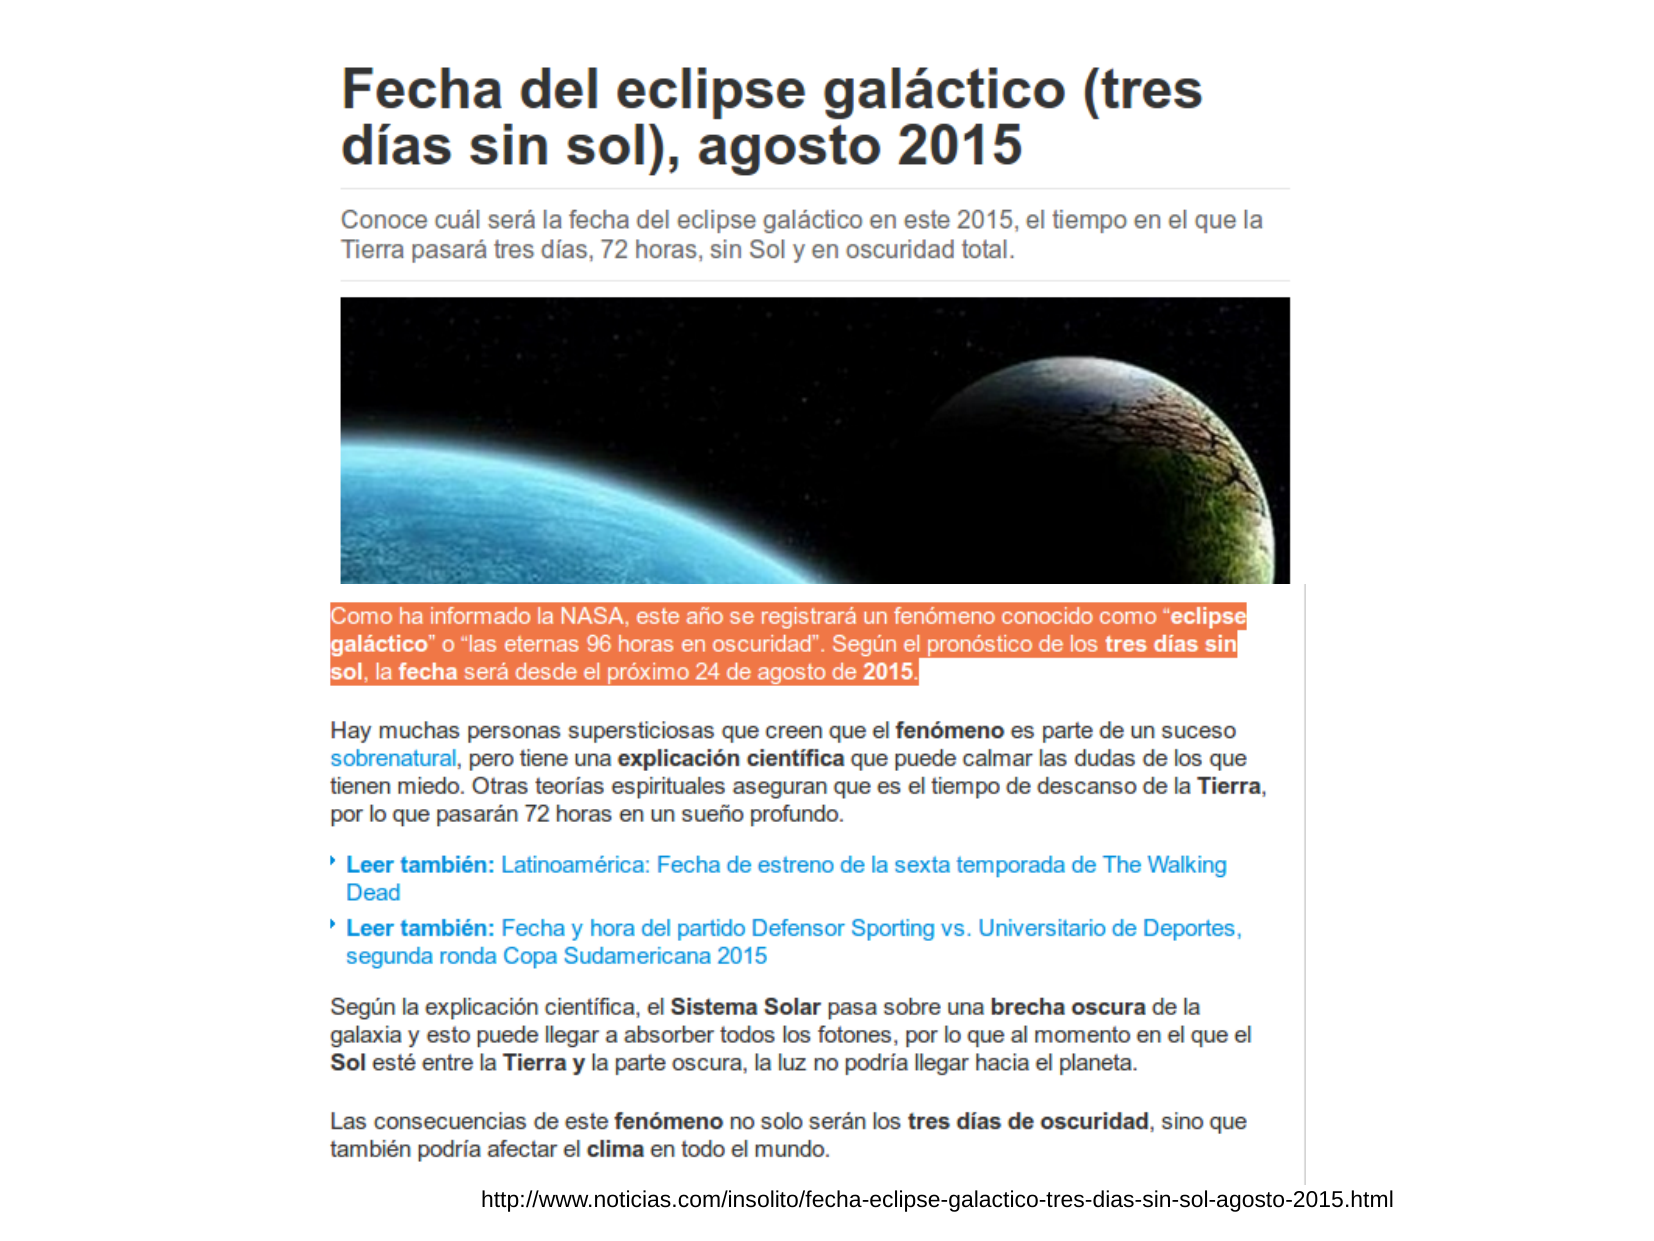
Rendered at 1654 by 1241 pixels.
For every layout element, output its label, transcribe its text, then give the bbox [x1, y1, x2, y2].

text_box http://www.noticias.com/insolito/fecha-eclipse-galactico-tres-dias-sin-sol-agosto-2015.html [466, 1179, 1654, 1237]
picture [315, 60, 1306, 1186]
